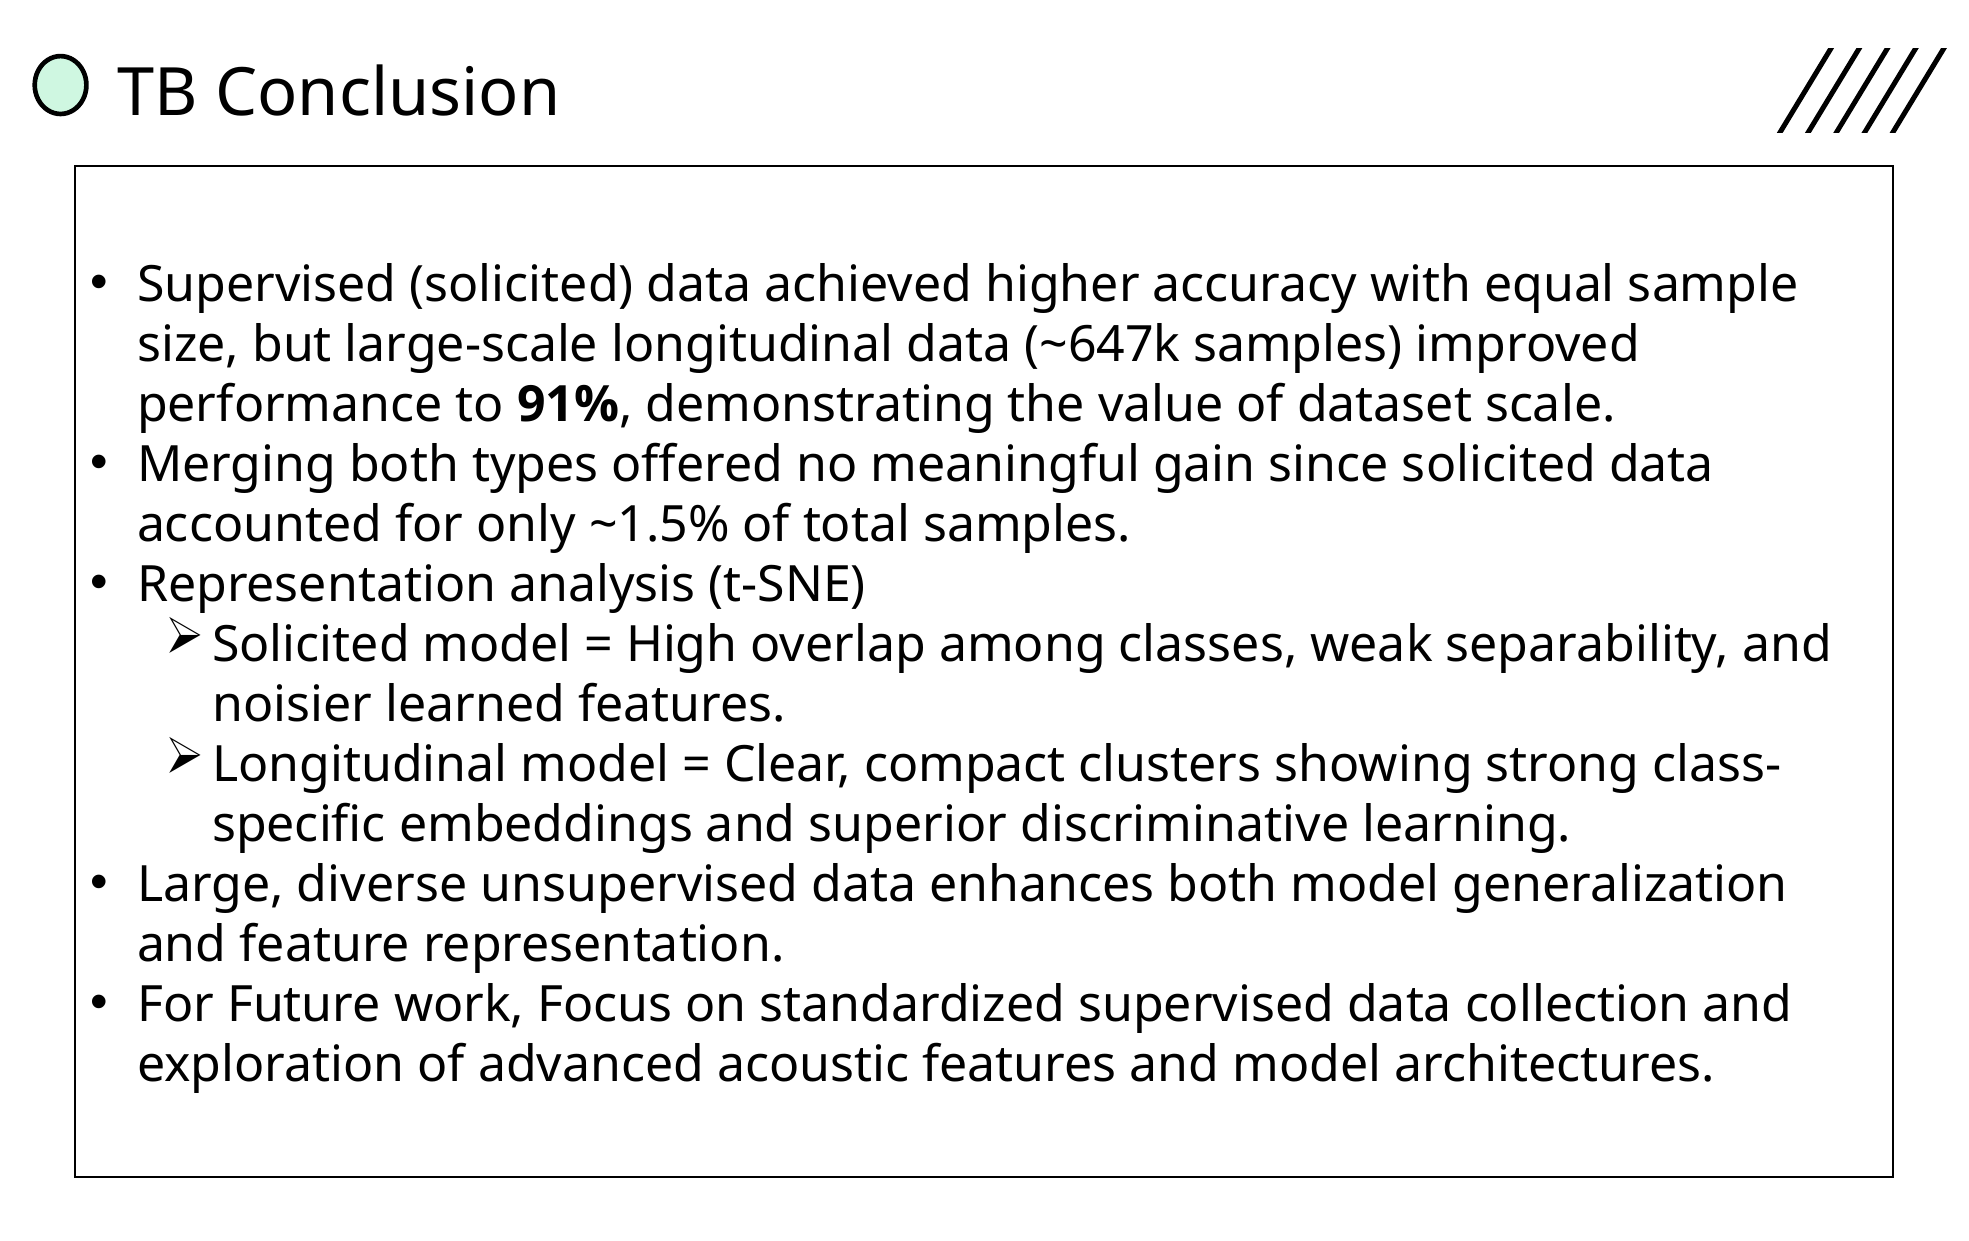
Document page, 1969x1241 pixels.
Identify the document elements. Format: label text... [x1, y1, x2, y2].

title TB Conclusion [102, 37, 1660, 151]
text_box Supervised (solicited) data achieved higher accuracy with equal sample size, but large-scale longitudinal data (~647k samples) improved performance to 91%, demonstrating the value of dataset scale. Merging both types offered no meaningful gain since solicited data accounted for only ~1.5% of total samples. Representation analysis (t-SNE) Solicited model = High overlap among classes, weak separability, and noisier learned features. Longitudinal model = Clear, compact clusters showing strong class-specific embeddings and superior discriminative learning. Large, diverse unsupervised data enhances both model generalization and feature representation. For Future work, Focus on standardized supervised data collection and exploration of advanced acoustic features and model architectures. [75, 165, 1893, 1177]
